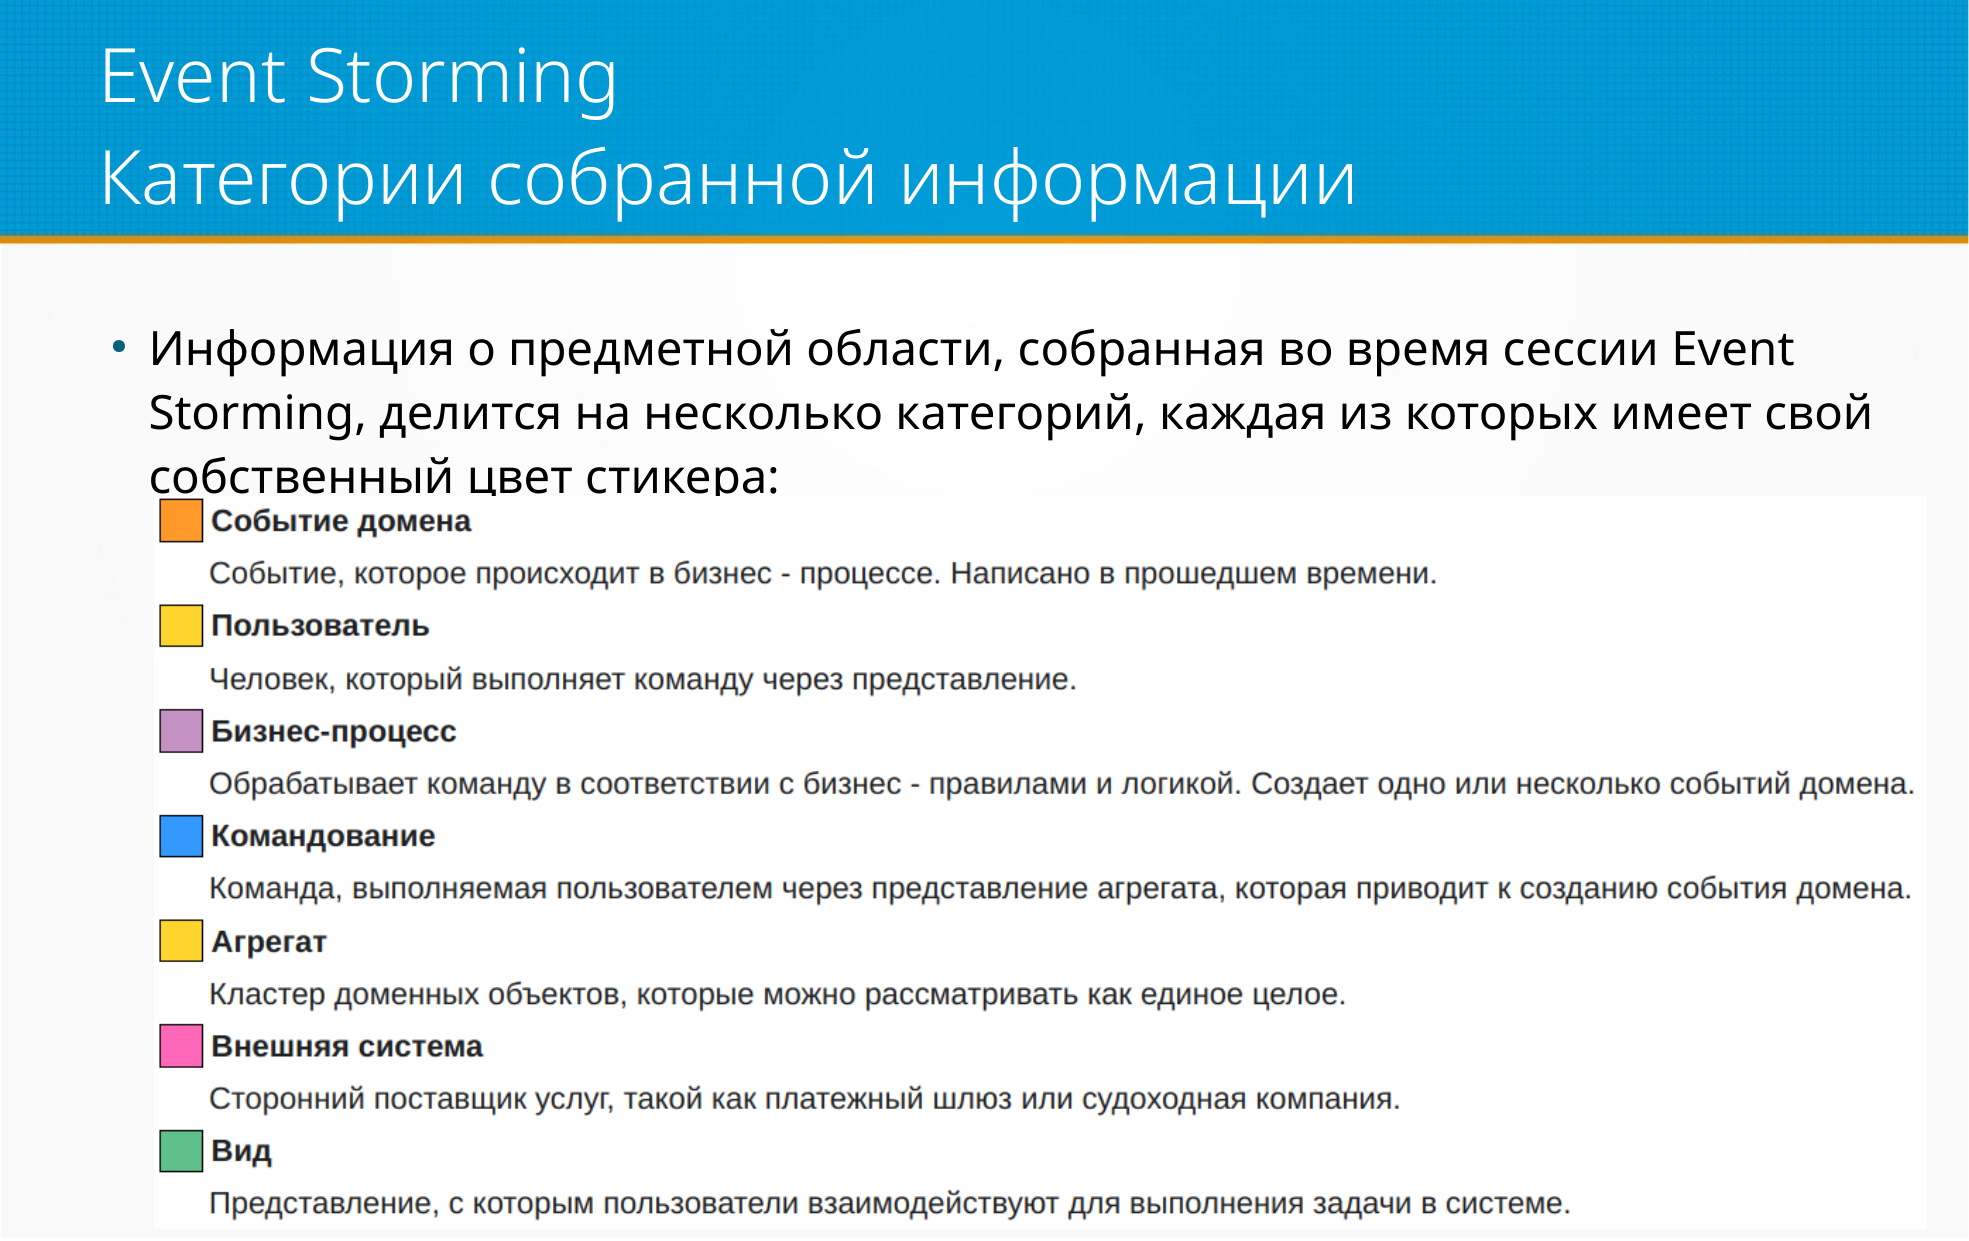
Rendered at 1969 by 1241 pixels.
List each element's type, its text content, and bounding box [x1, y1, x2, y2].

picture [0, 233, 1969, 1241]
list Информация о предметной области, собранная во время сессии Event Storming, делится на несколько категорий, каждая из которых имеет свой собственный цвет стикера: [98, 315, 1961, 508]
title Event Storming Категории собранной информации [98, 19, 1870, 227]
